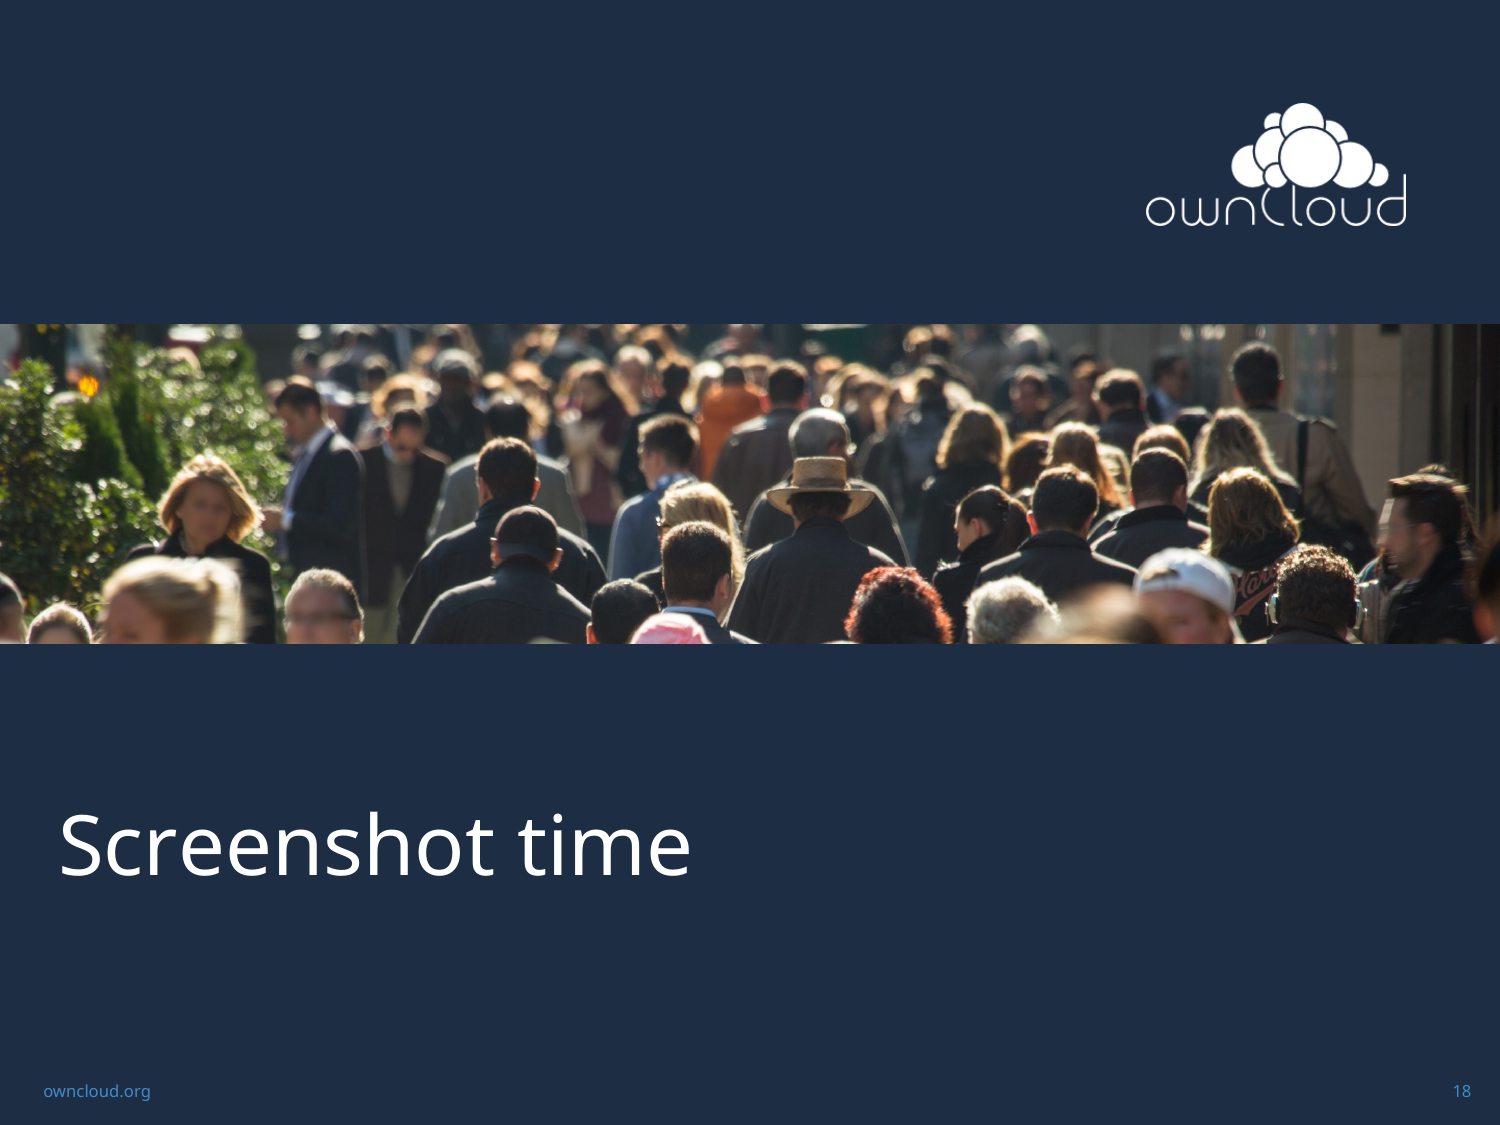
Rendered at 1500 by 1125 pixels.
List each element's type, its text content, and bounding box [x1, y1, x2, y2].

title Screenshot time [58, 754, 1427, 942]
picture [0, 324, 1500, 644]
picture [1146, 103, 1406, 226]
